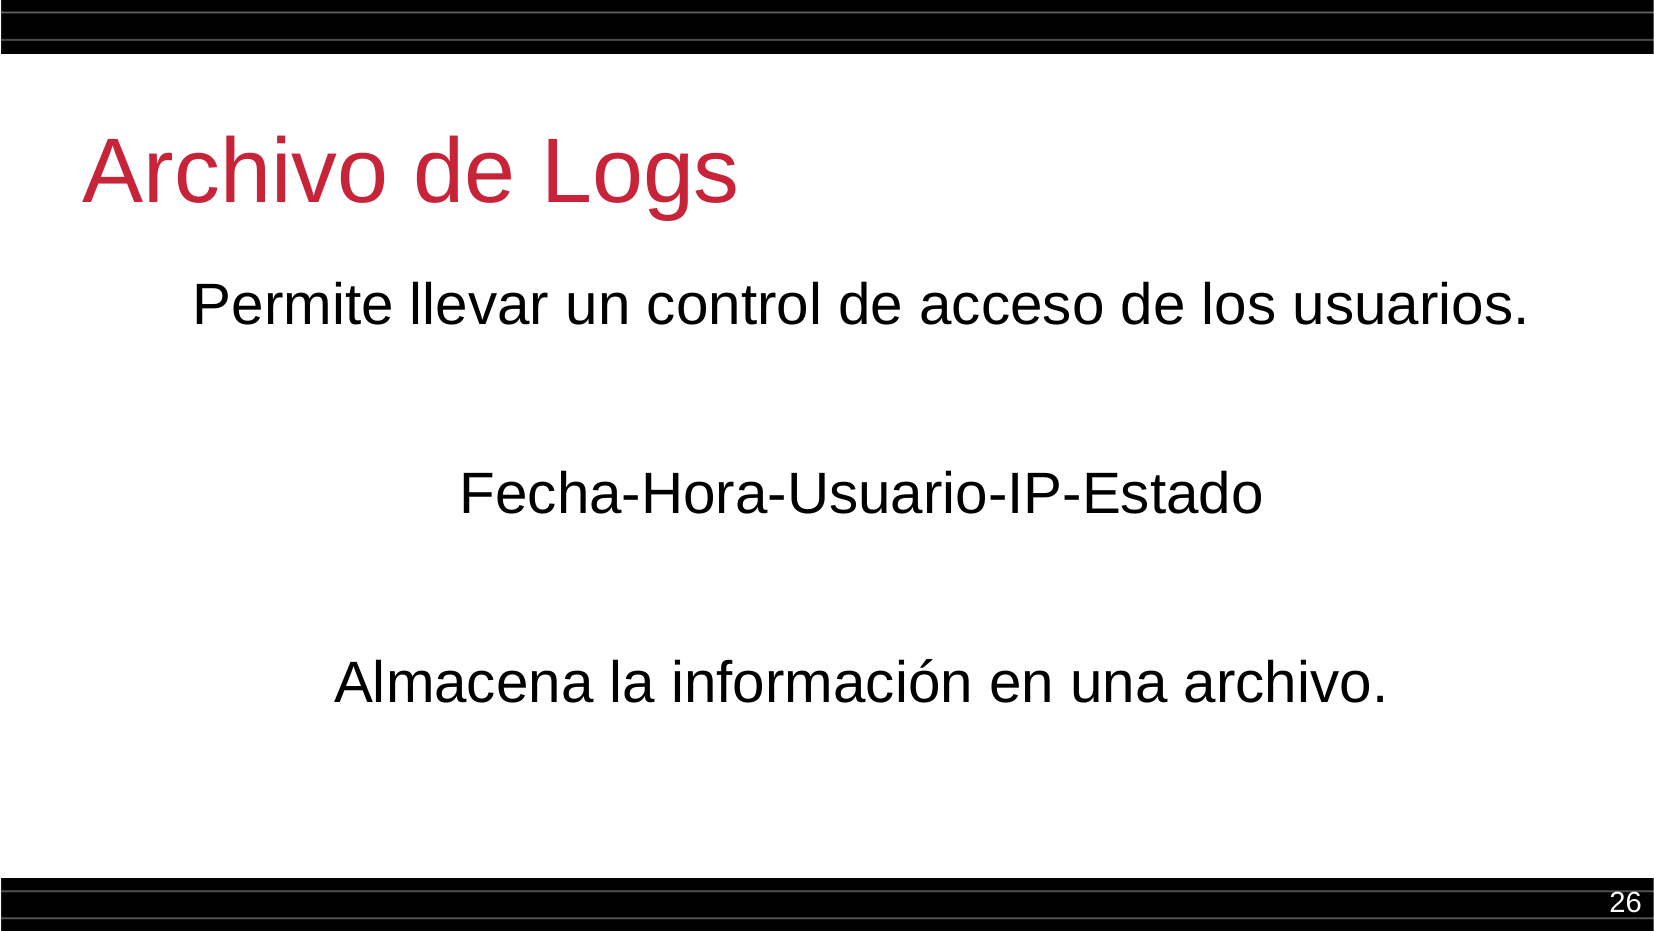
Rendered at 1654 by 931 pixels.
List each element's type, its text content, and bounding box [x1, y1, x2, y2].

picture [1, 878, 1654, 931]
list Permite llevar un control de acceso de los usuarios. Fecha-Hora-Usuario-IP-Estado Almacena la información en una archivo. [82, 271, 1571, 758]
picture [1, 0, 1654, 54]
title Archivo de Logs [82, 92, 1571, 249]
